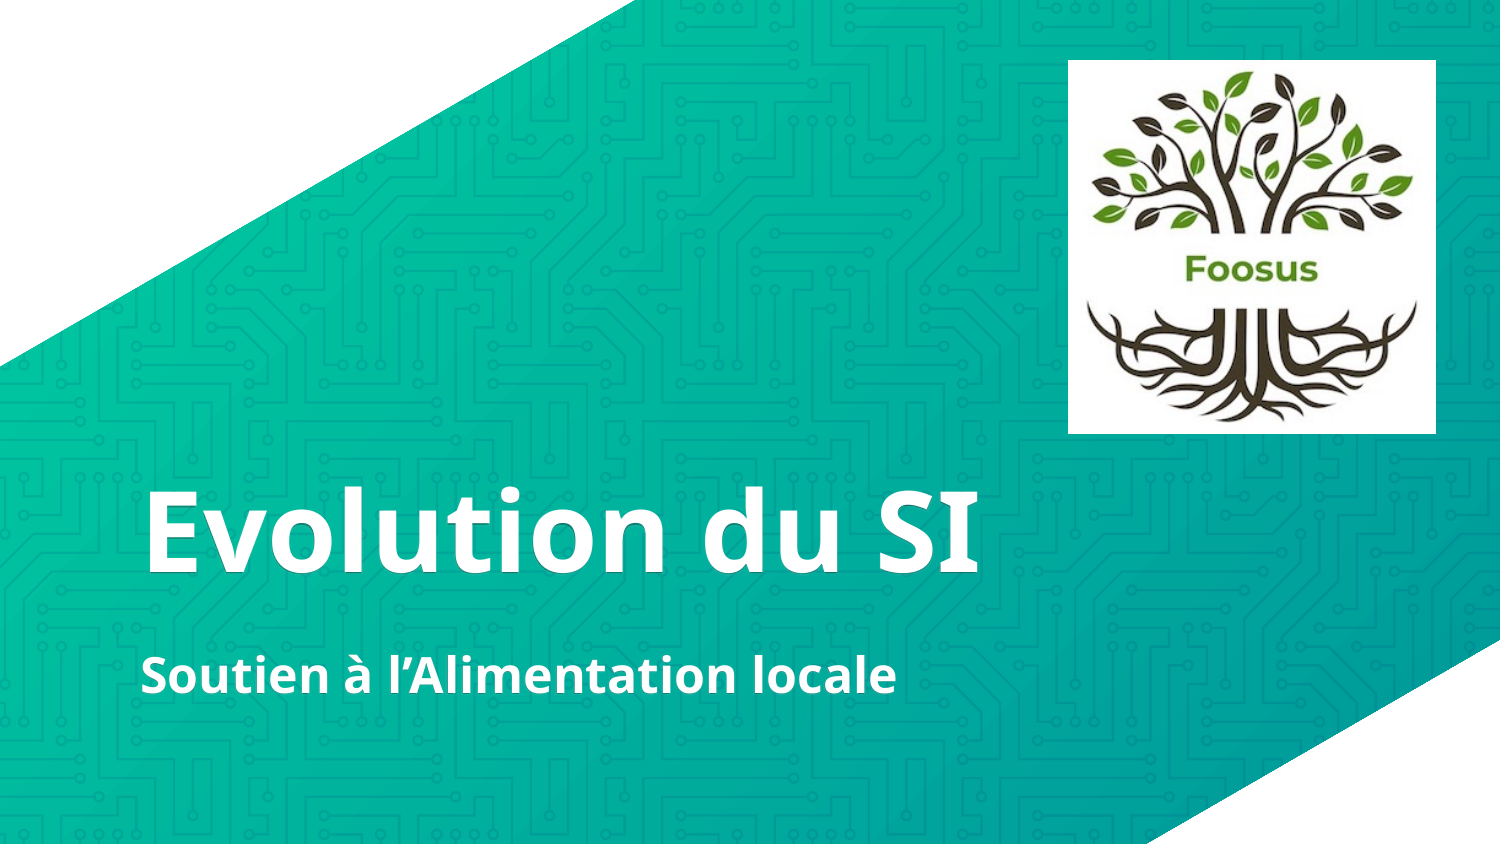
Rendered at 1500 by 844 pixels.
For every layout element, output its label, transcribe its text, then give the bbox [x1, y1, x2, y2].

title Evolution du SI Soutien à l’Alimentation locale [140, 307, 1202, 705]
picture [1068, 60, 1436, 434]
